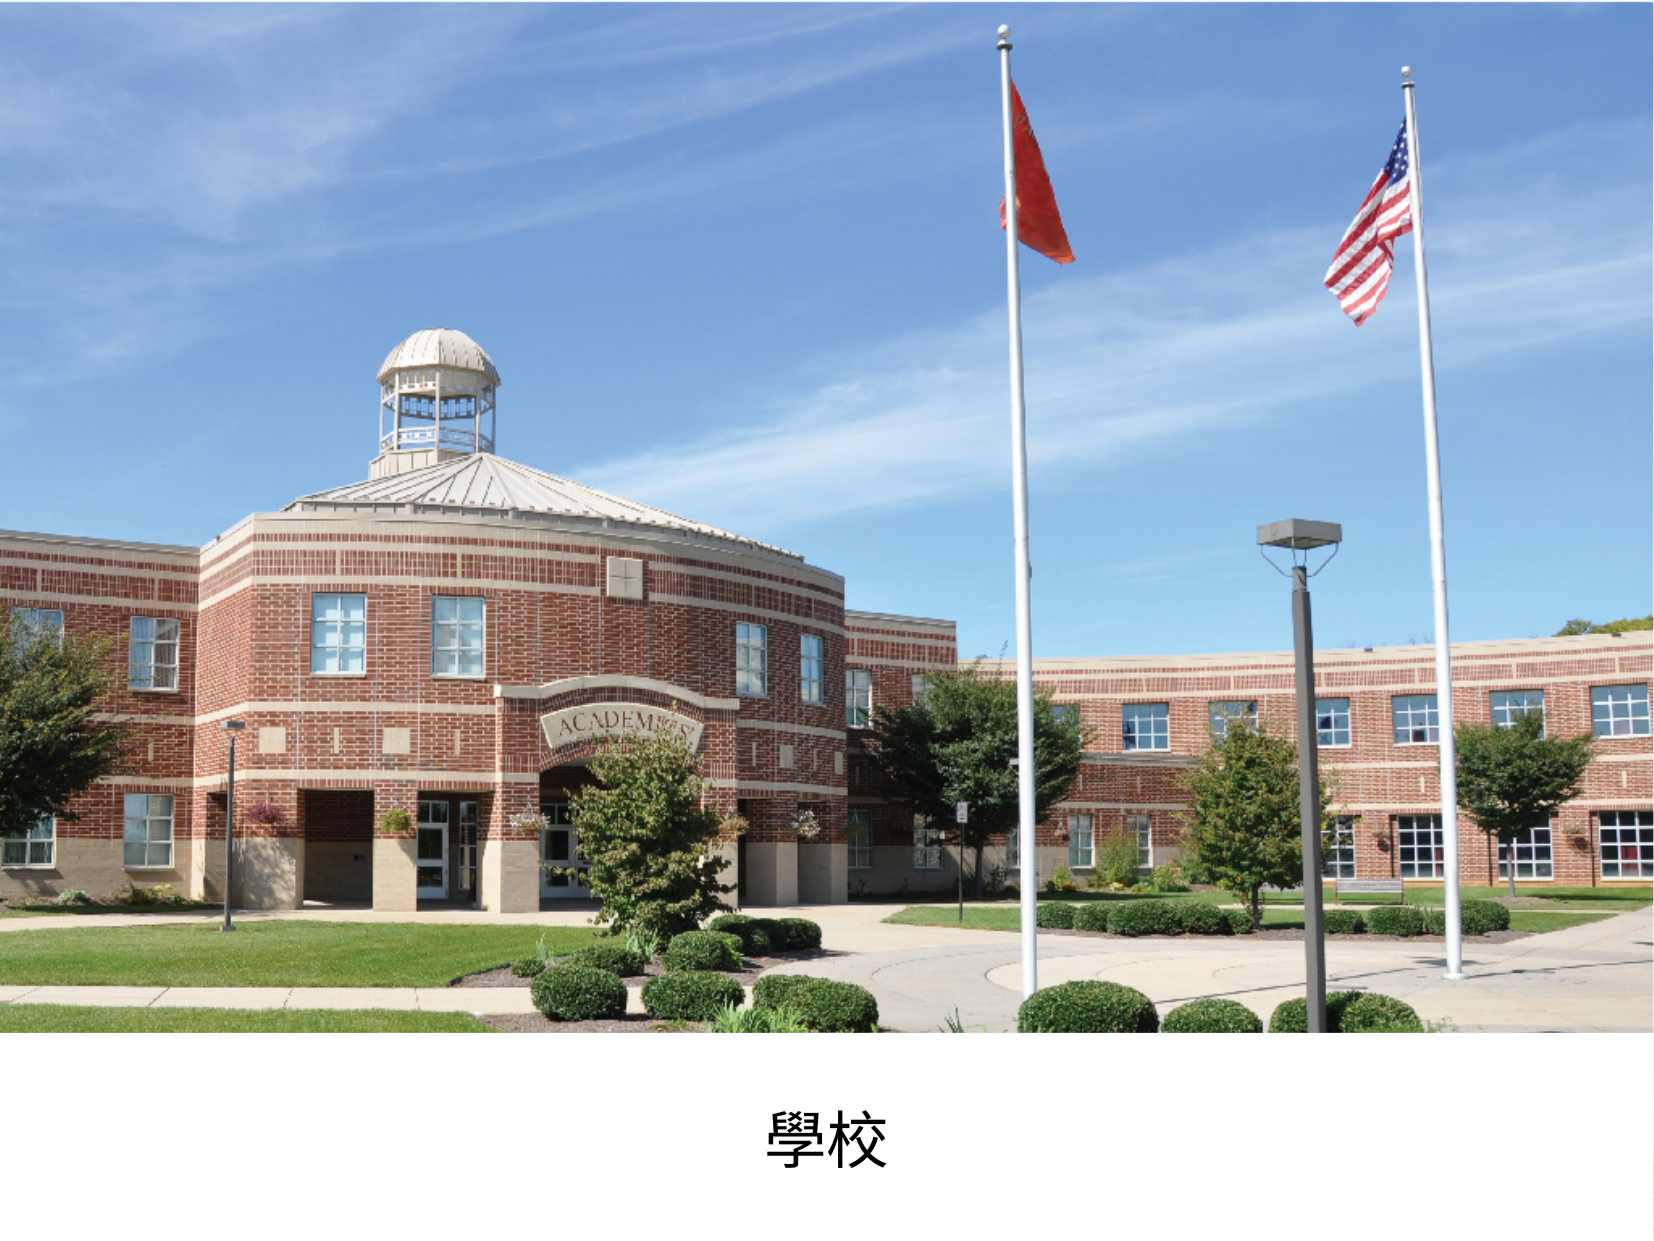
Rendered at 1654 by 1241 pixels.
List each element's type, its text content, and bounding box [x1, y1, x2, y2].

title 學校 [0, 1032, 1654, 1241]
picture [0, 0, 1654, 1032]
